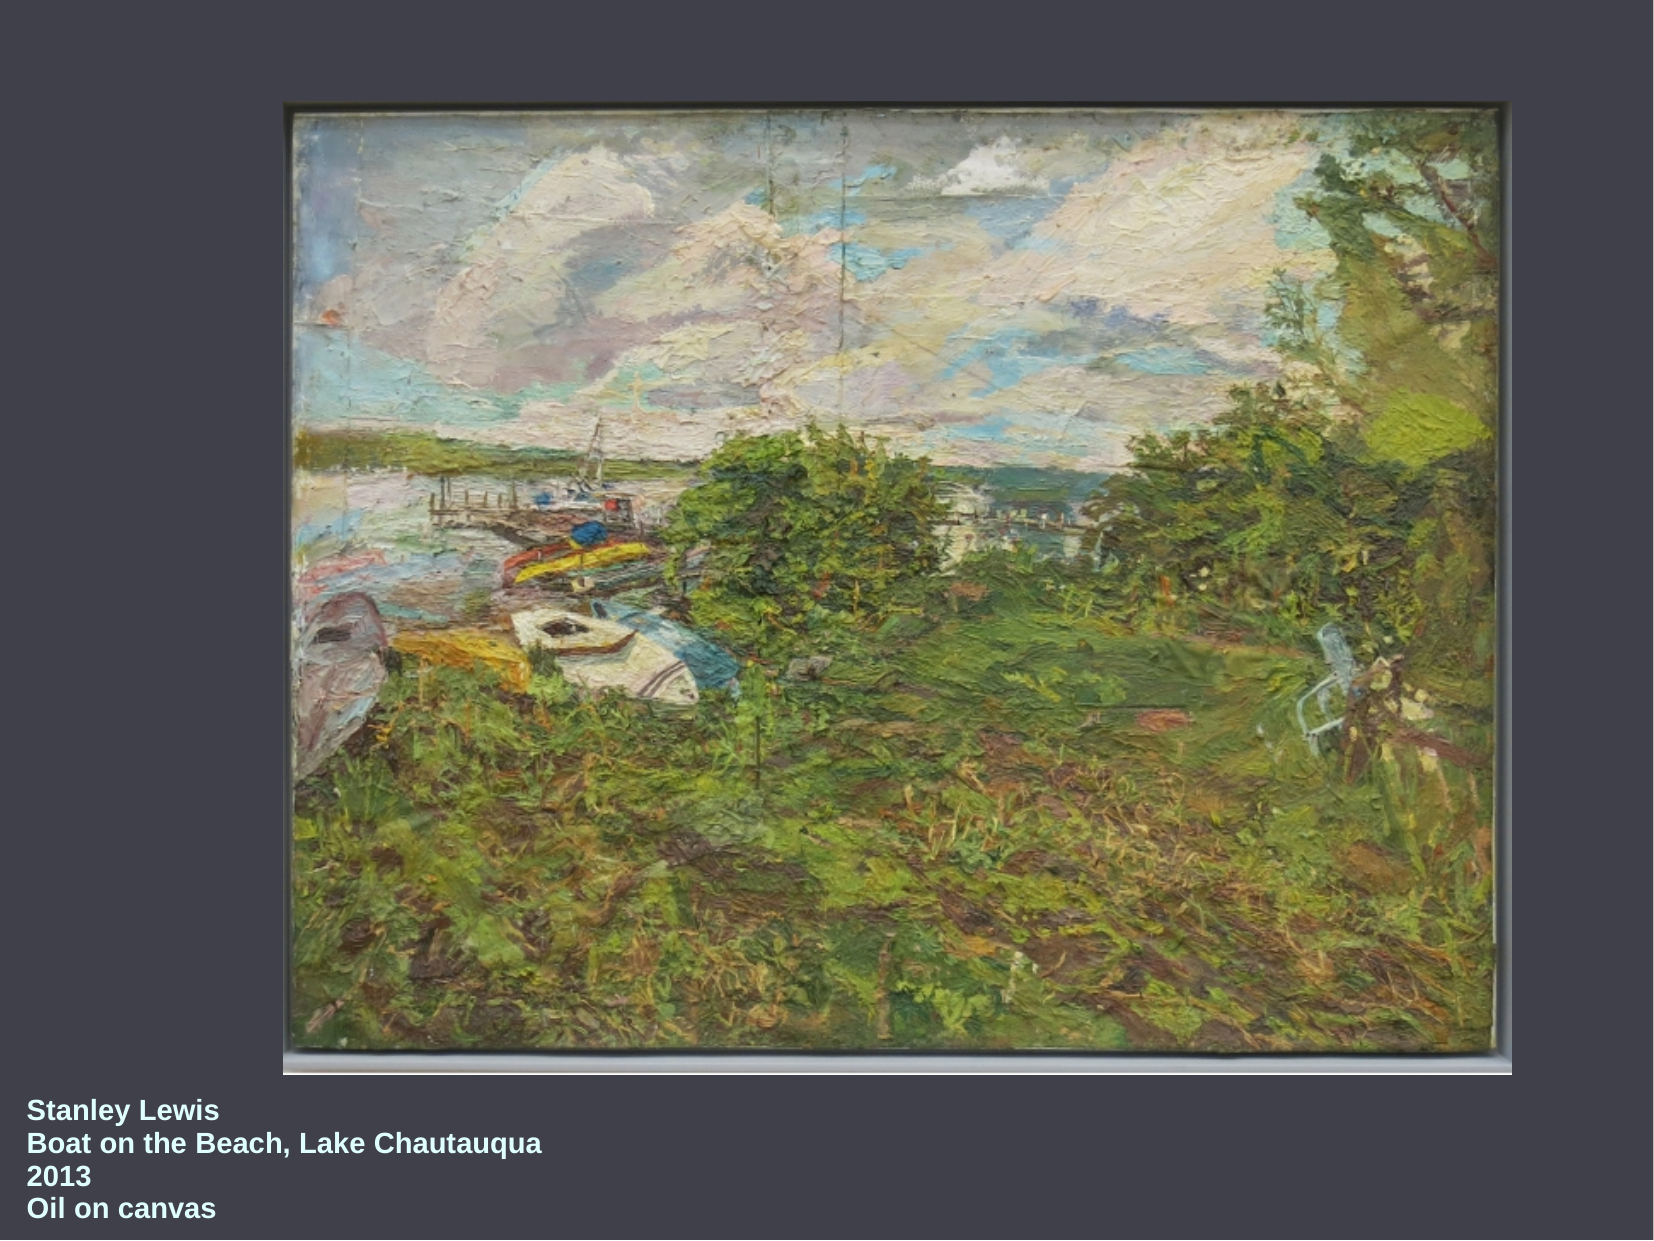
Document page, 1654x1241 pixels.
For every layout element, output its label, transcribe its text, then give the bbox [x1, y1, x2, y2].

picture [283, 101, 1512, 1075]
text_box Stanley Lewis Boat on the Beach, Lake Chautauqua 2013 Oil on canvas [11, 1086, 1300, 1233]
